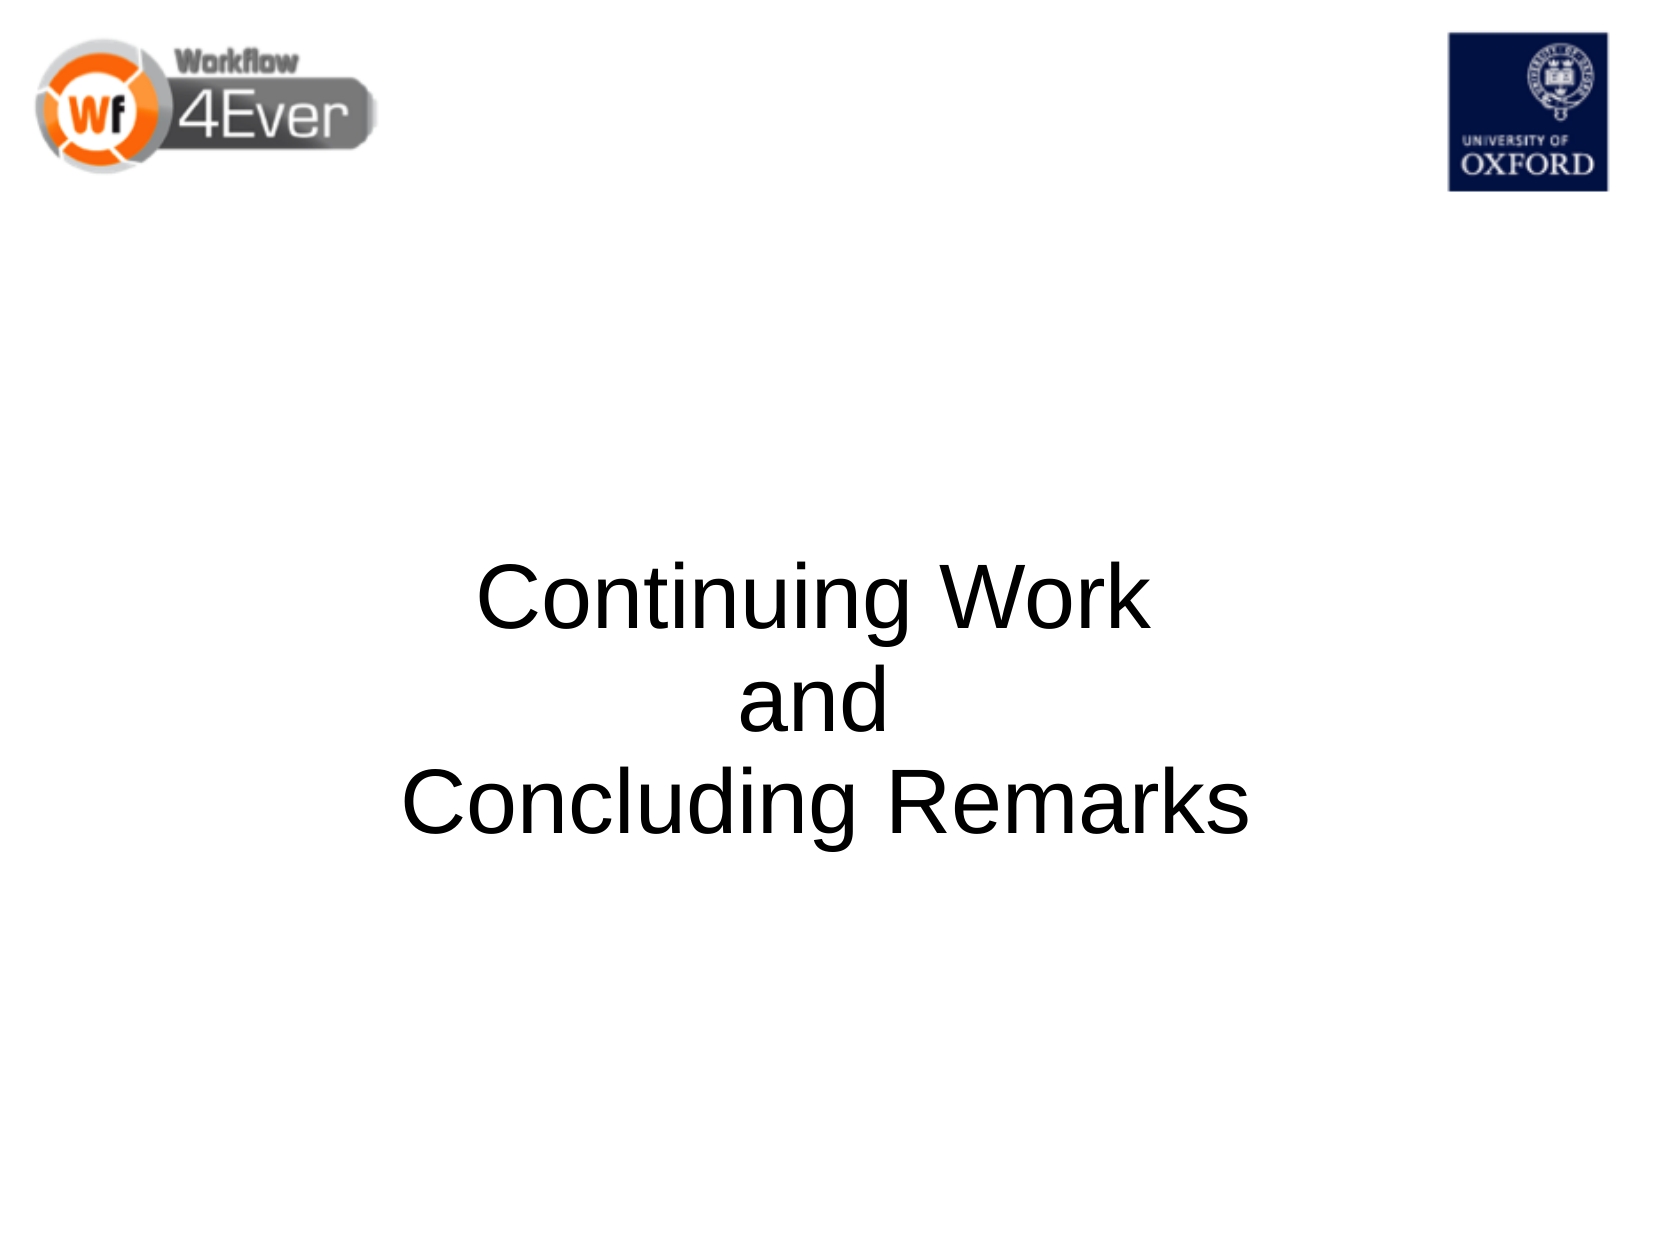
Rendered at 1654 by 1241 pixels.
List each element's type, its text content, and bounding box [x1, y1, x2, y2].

subtitle Continuing Work and Concluding Remarks [82, 290, 1571, 1109]
picture [1446, 29, 1612, 194]
picture [29, 33, 384, 181]
